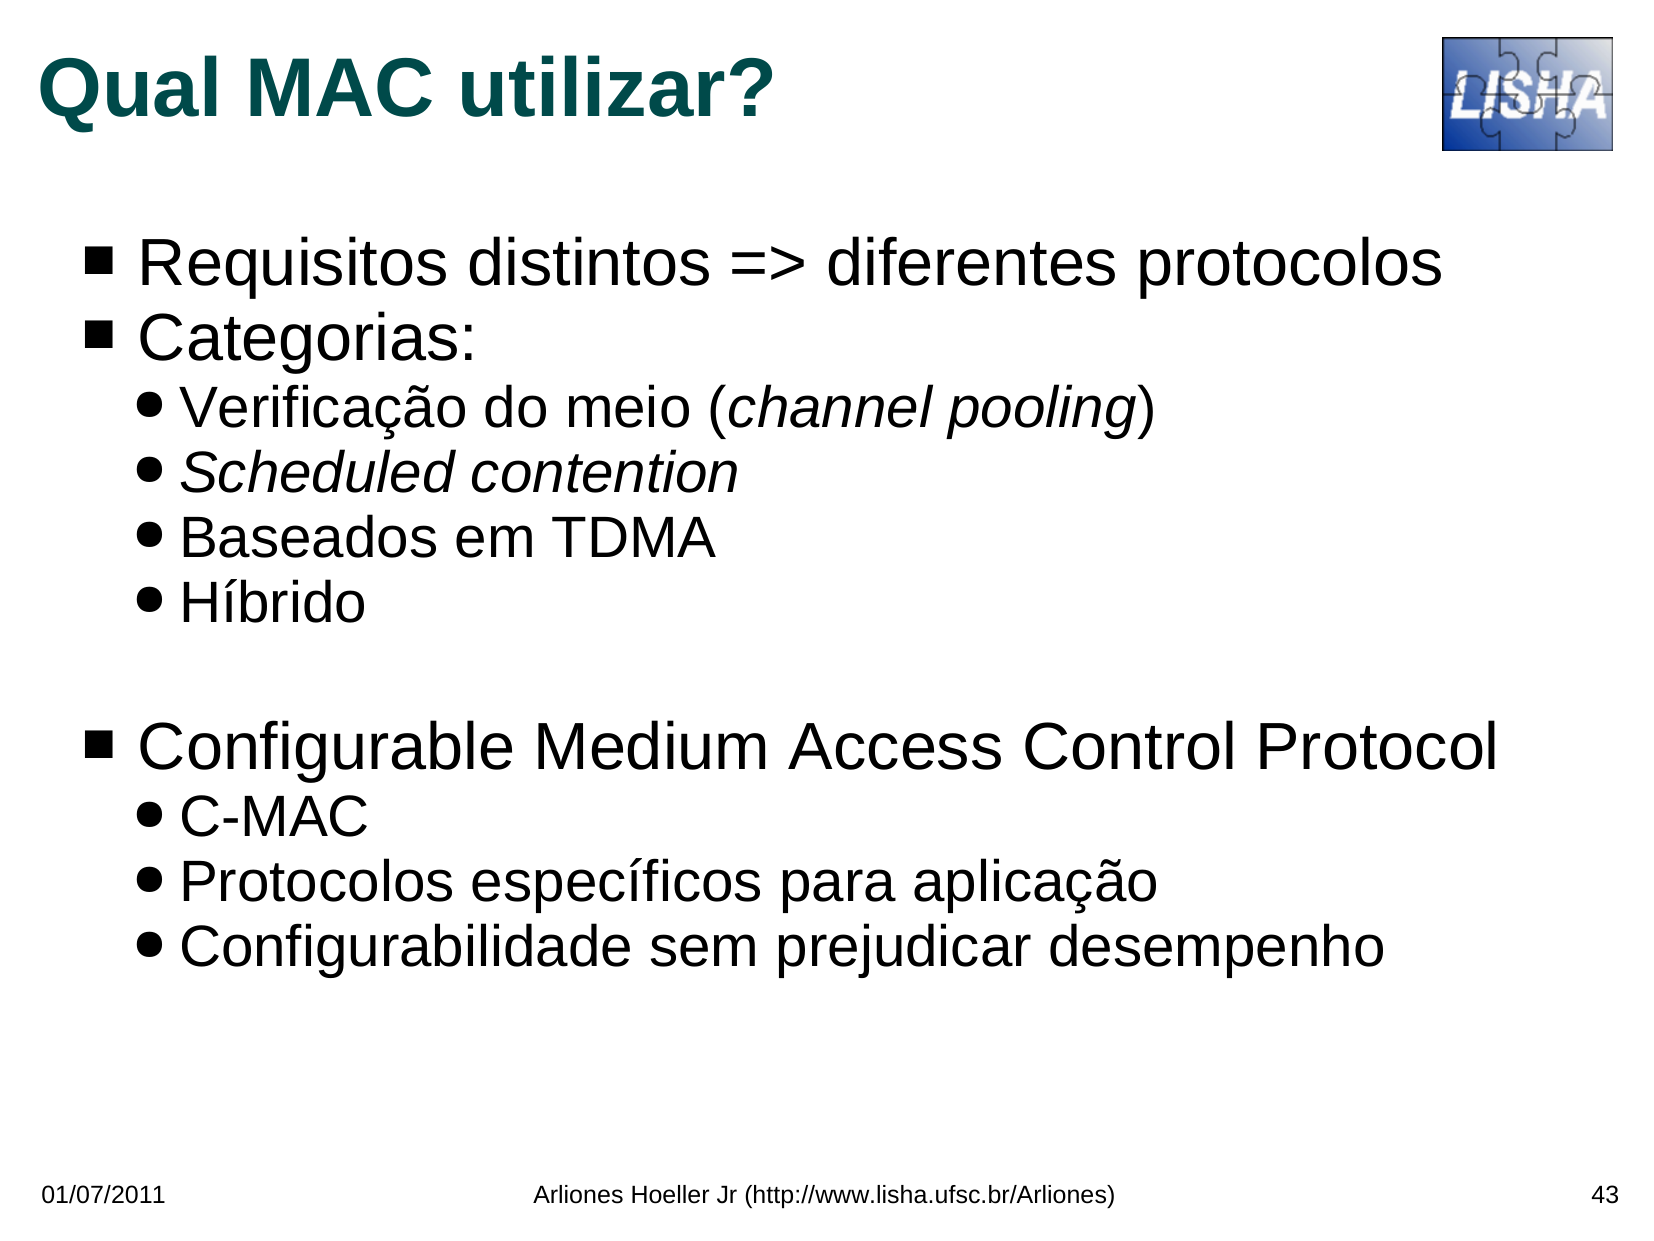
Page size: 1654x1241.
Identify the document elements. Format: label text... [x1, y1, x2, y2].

list Requisitos distintos => diferentes protocolos Categorias: Verificação do meio (channel pooling) Scheduled contention Baseados em TDMA Híbrido Configurable Medium Access Control Protocol C-MAC Protocolos específicos para aplicação Configurabilidade sem prejudicar desempenho [37, 225, 1613, 1163]
title Qual MAC utilizar? [37, 37, 1426, 151]
picture [1442, 37, 1613, 151]
